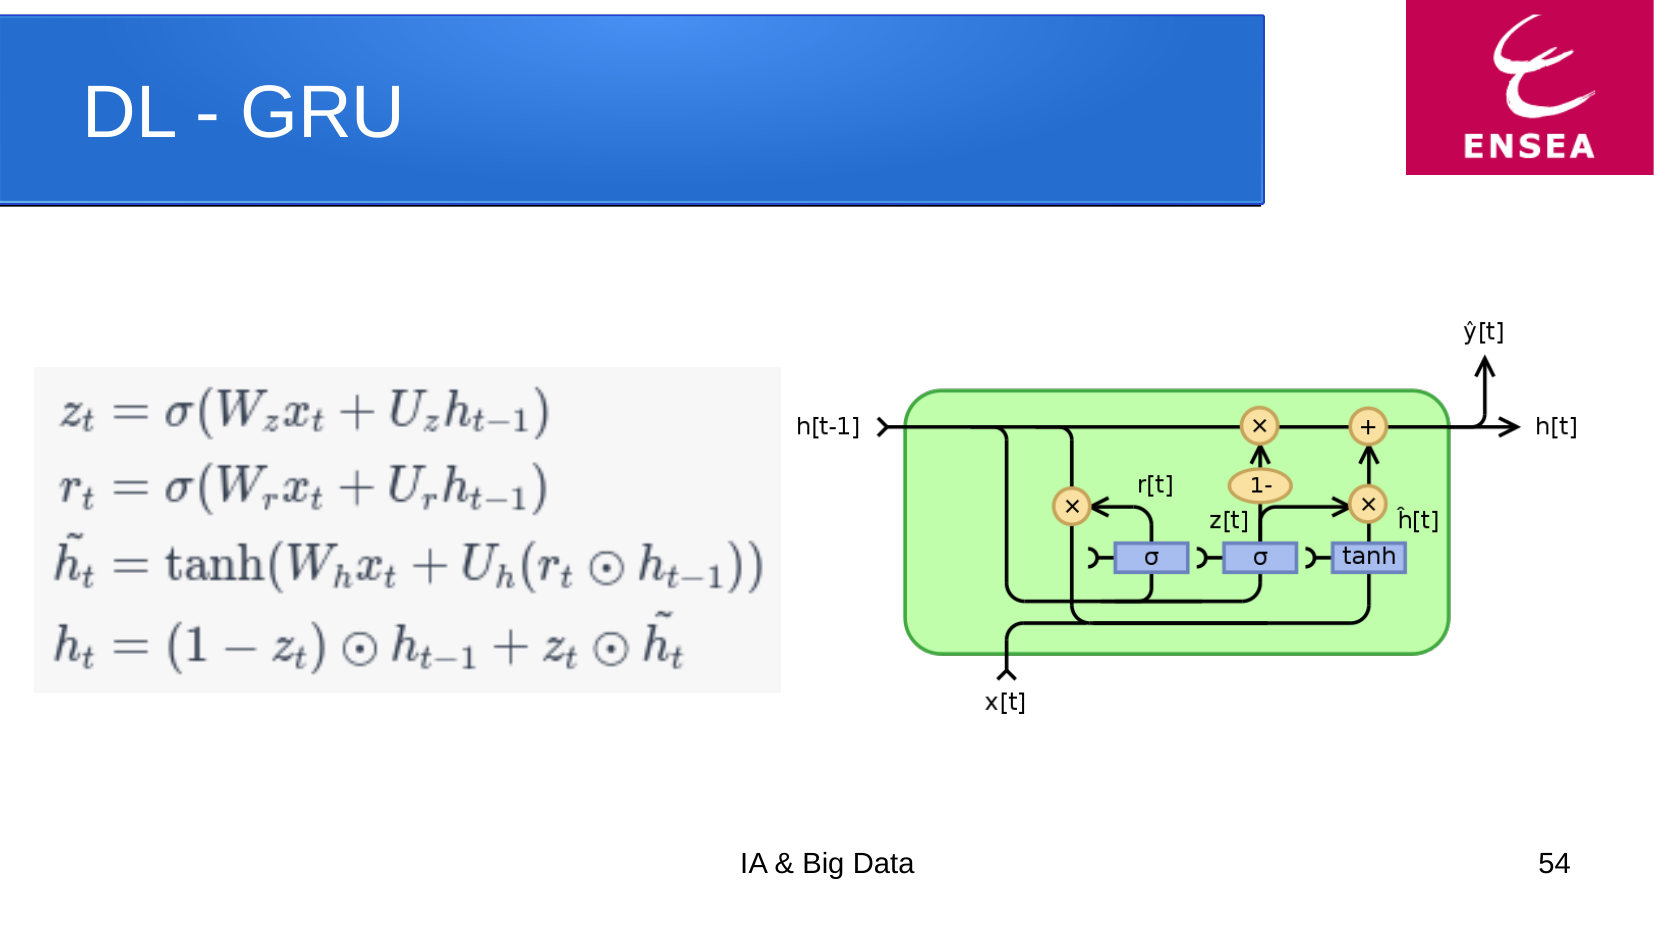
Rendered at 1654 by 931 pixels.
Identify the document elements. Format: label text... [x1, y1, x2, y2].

picture [1406, 0, 1654, 175]
picture [791, 318, 1585, 716]
title DL - GRU [82, 35, 1235, 189]
picture [34, 367, 781, 694]
